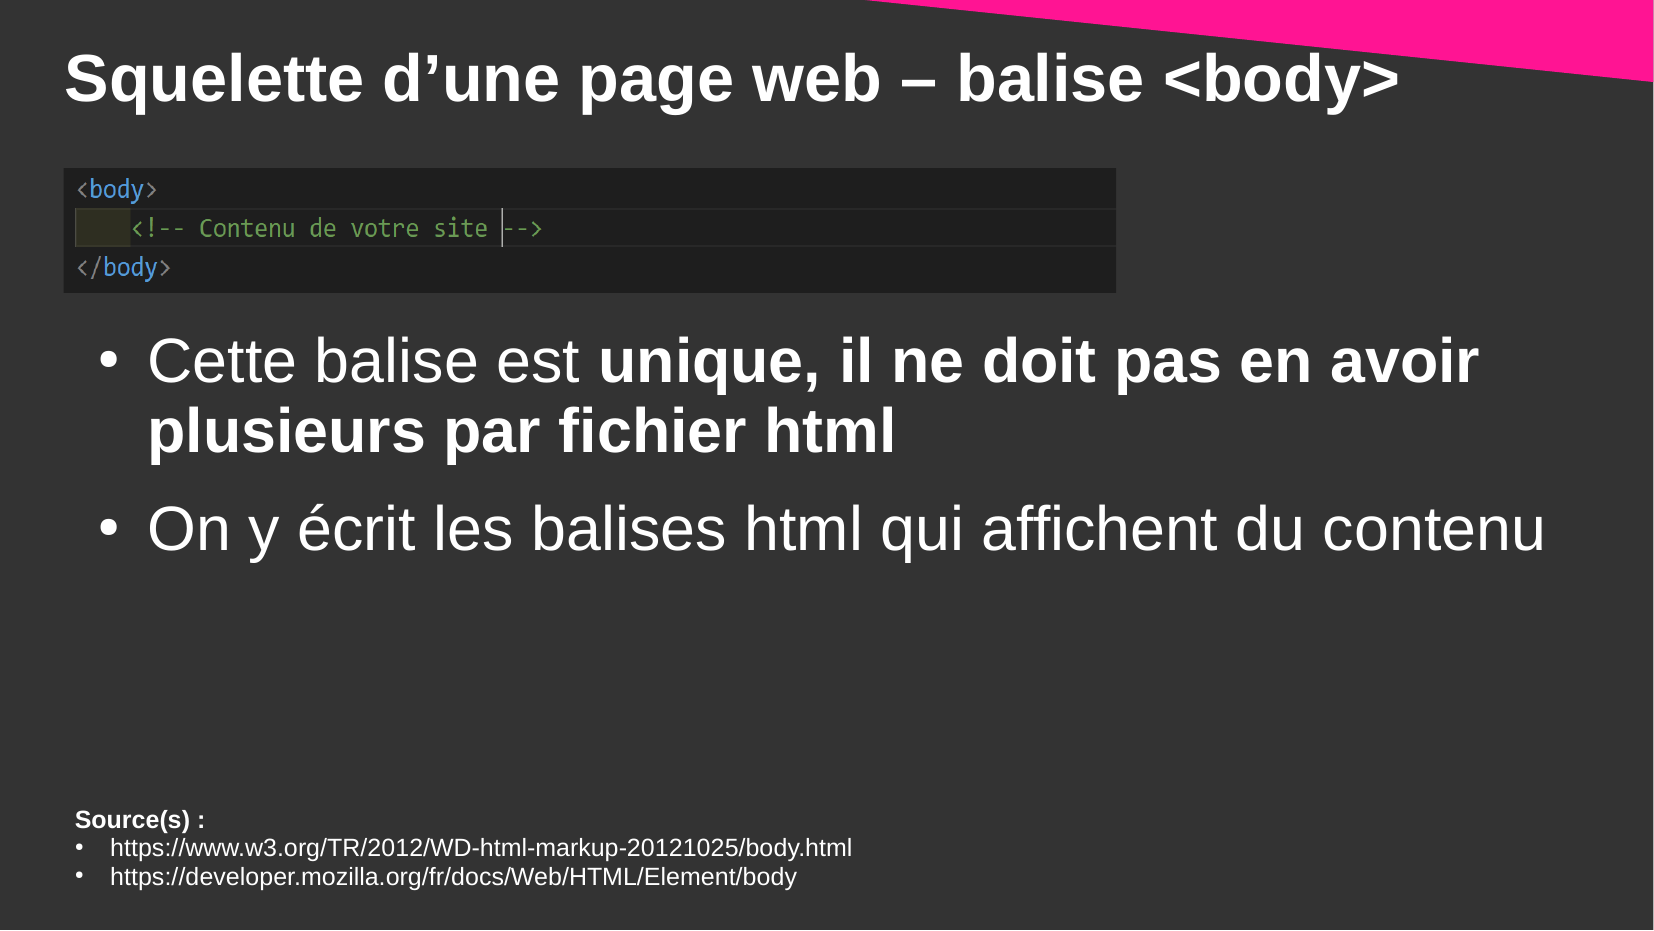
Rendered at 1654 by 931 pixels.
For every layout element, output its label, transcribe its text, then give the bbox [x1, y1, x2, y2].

list Cette balise est unique, il ne doit pas en avoir plusieurs par fichier html On y écrit les balises html qui affichent du contenu [80, 326, 1635, 621]
text_box Source(s) : https://www.w3.org/TR/2012/WD-html-markup-20121025/body.html https://developer.mozilla.org/fr/docs/Web/HTML/Element/body [59, 798, 1546, 898]
picture [63, 168, 1117, 293]
title Squelette d’une page web – balise <body> [64, 40, 1553, 125]
text_box [864, 0, 1654, 83]
